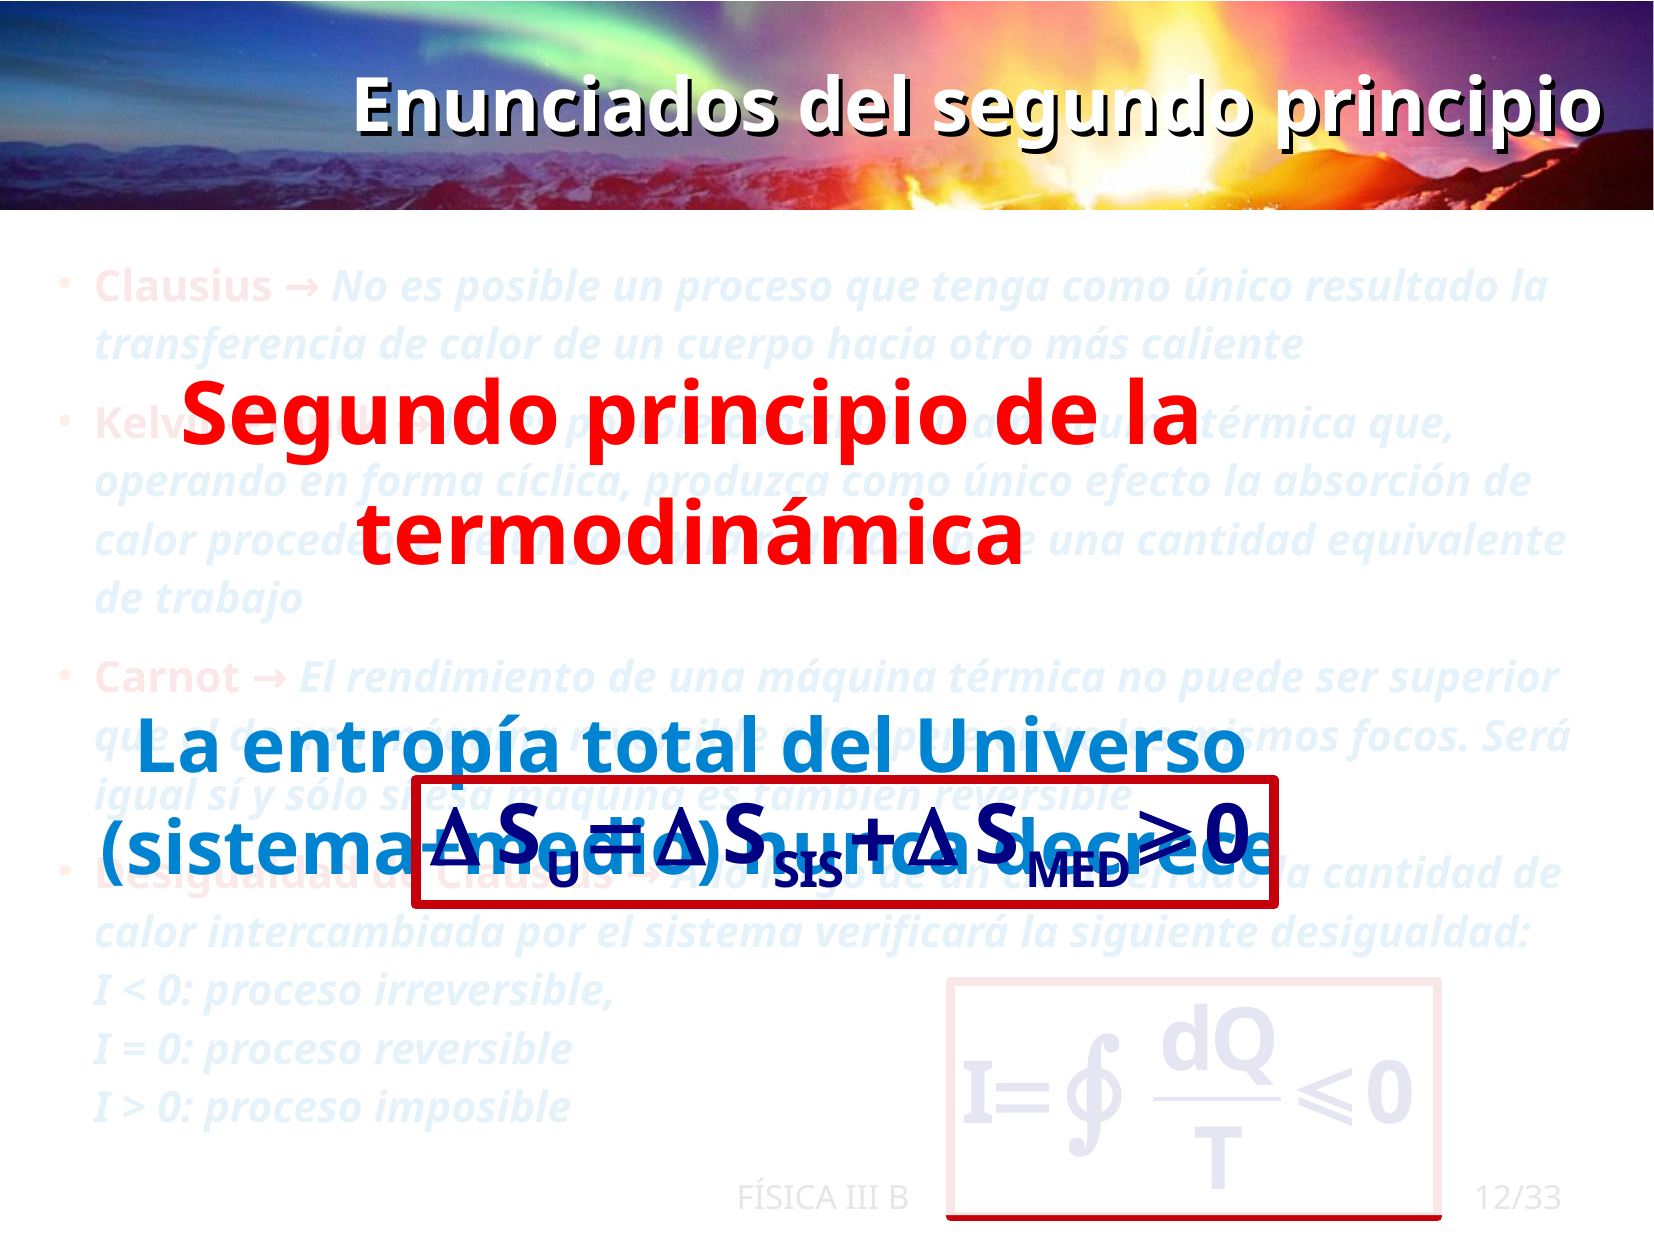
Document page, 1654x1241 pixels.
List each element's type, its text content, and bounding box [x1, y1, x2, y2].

chart [420, 784, 1270, 901]
picture [0, 1, 1654, 210]
title Enunciados del segundo principio [45, 15, 1606, 191]
text_box Segundo principio de la termodinámica La entropía total del Universo (sistema+medio) nunca decrece [15, 225, 1636, 1216]
